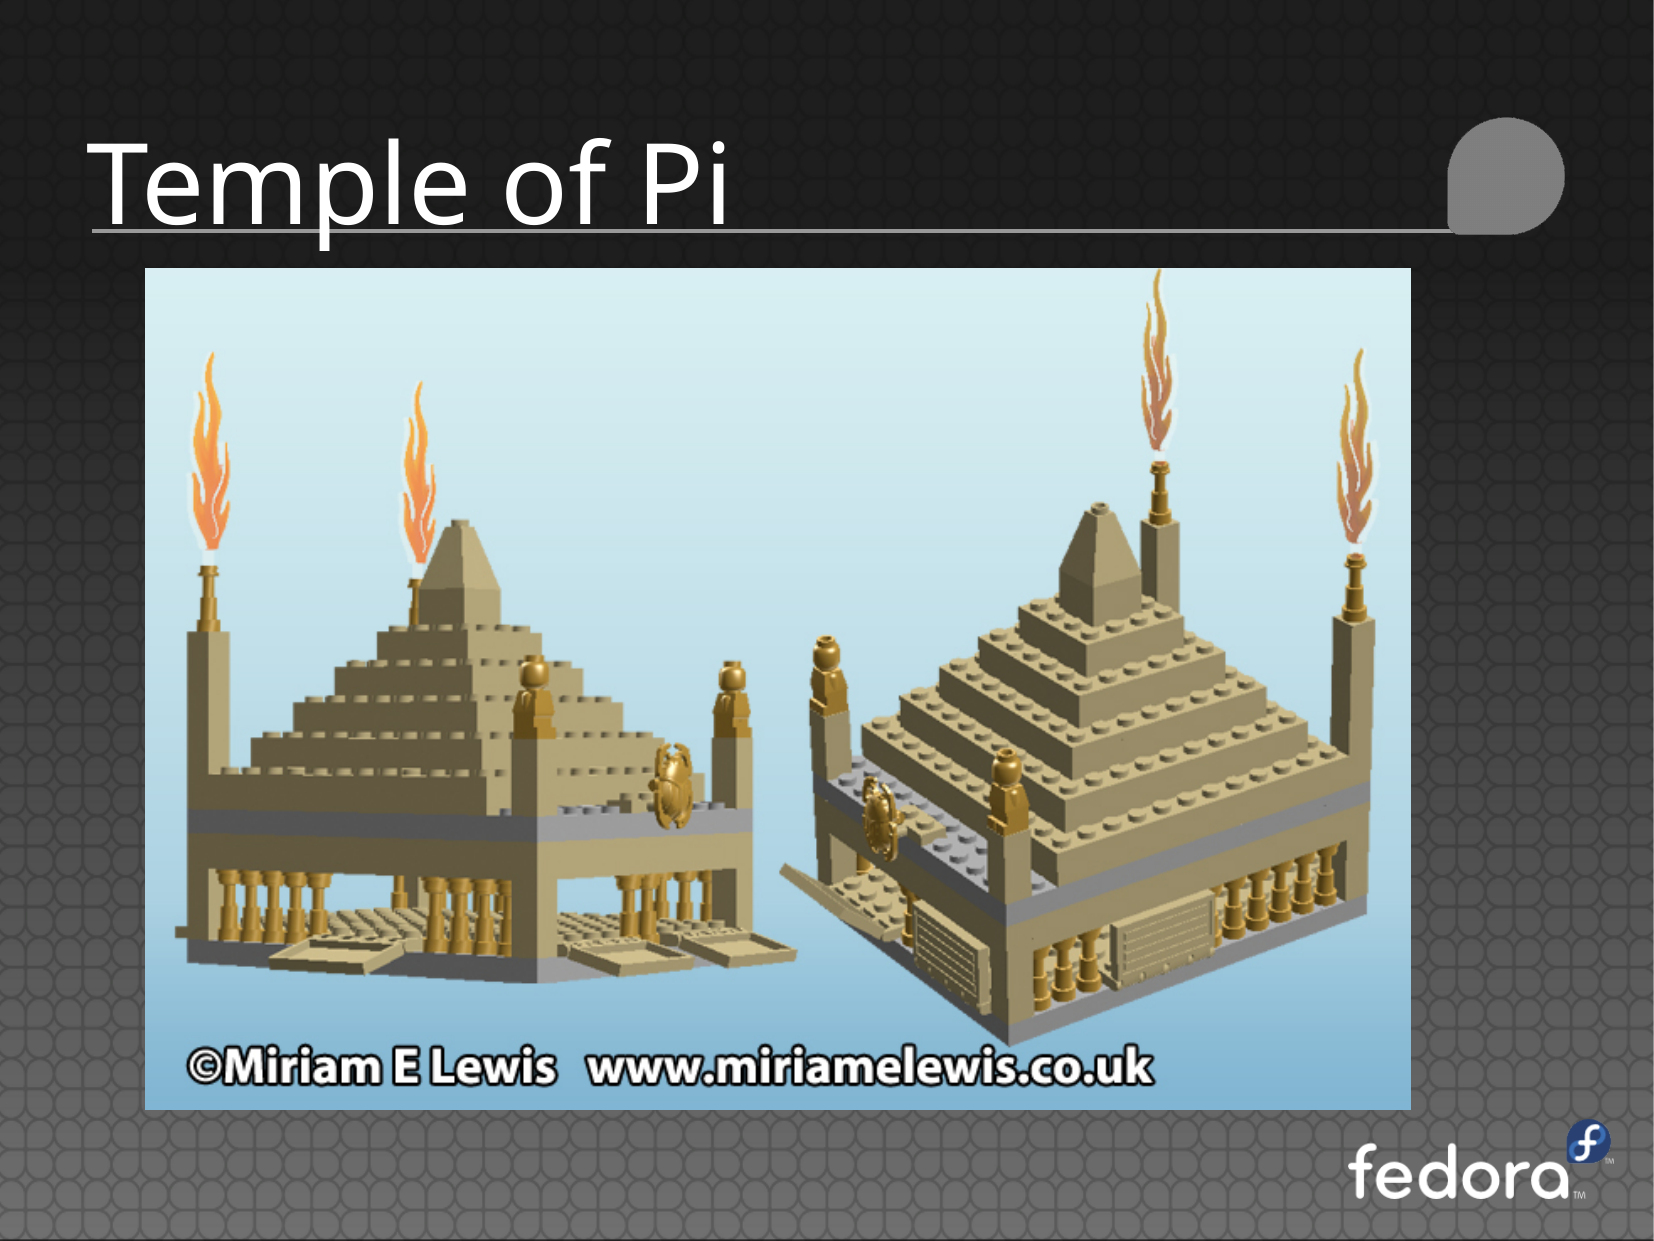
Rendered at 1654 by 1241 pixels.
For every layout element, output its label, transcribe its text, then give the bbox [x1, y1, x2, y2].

title Temple of Pi [86, 112, 1576, 249]
picture [0, 0, 1654, 1241]
